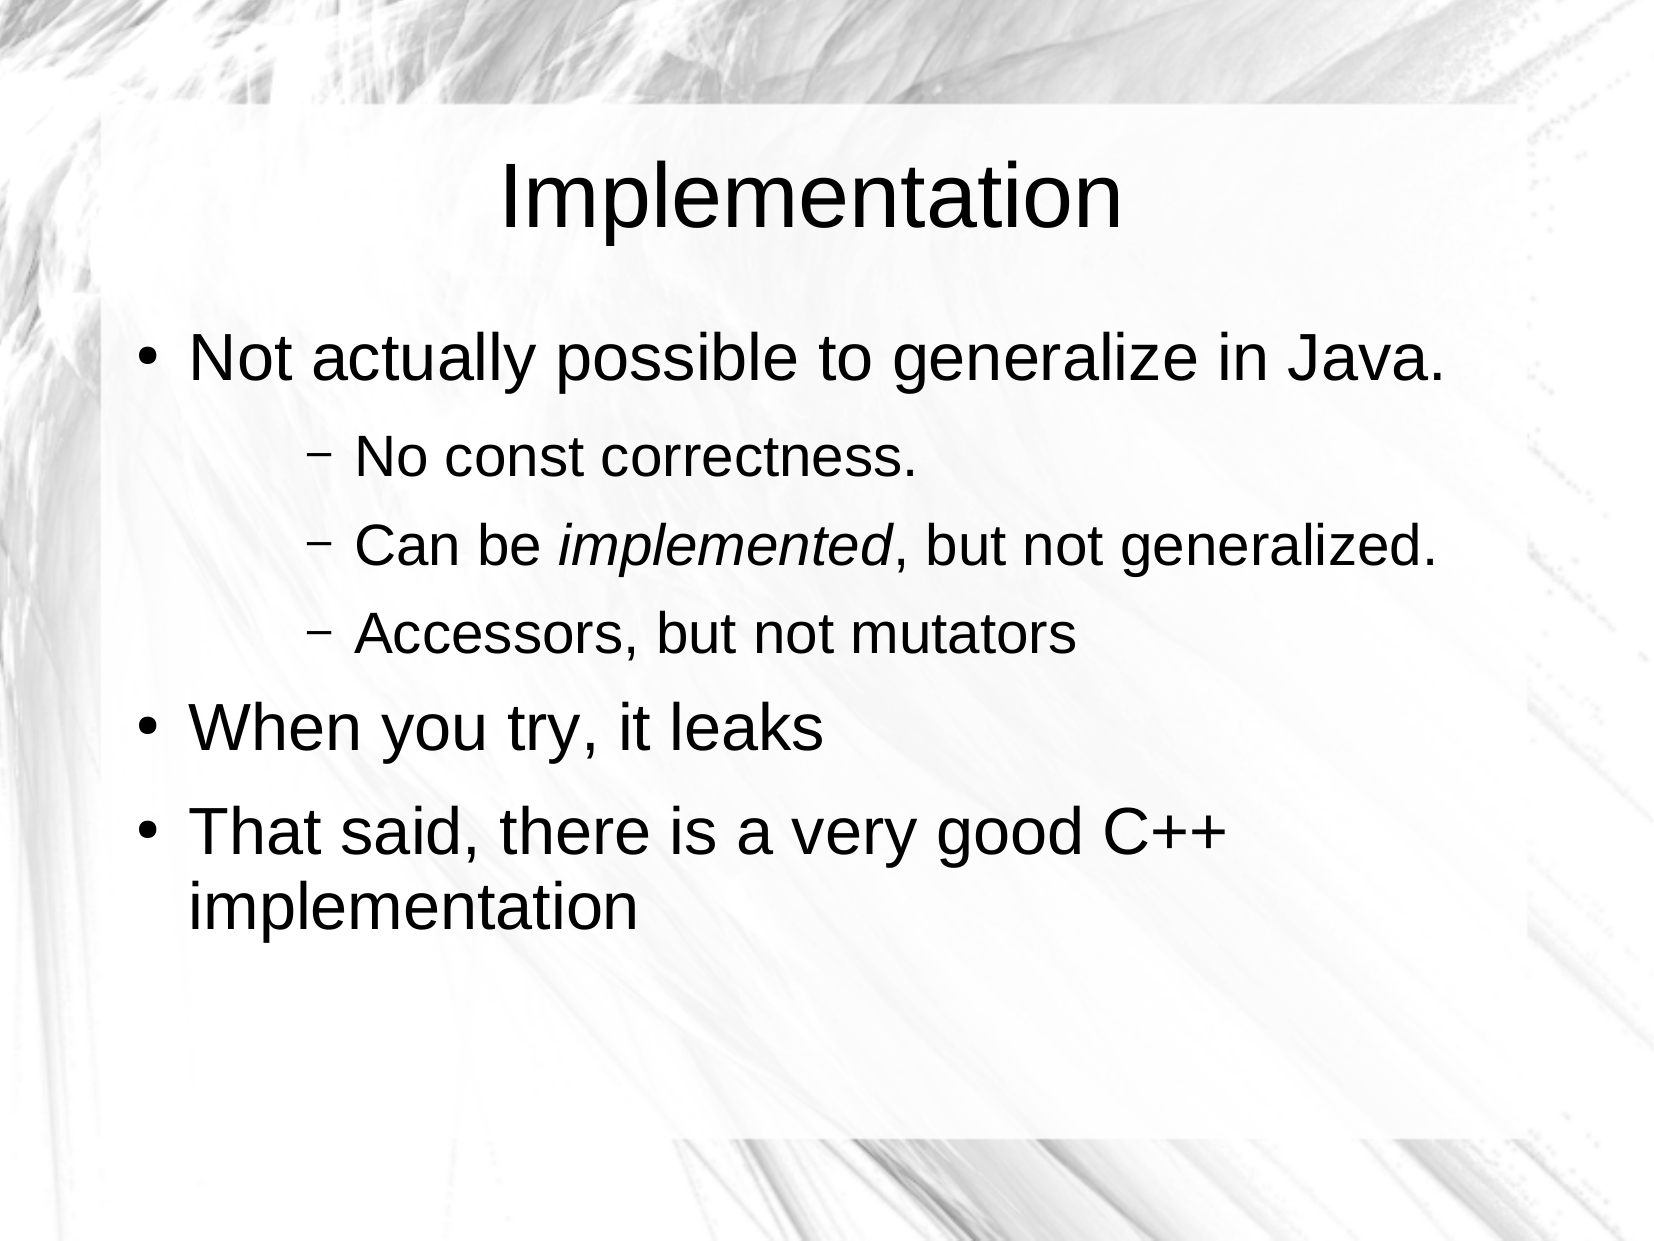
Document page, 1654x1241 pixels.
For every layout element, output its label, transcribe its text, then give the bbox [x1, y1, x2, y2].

picture [0, 0, 1654, 1241]
title Implementation [118, 119, 1506, 273]
list Not actually possible to generalize in Java. No const correctness. Can be implemented, but not generalized. Accessors, but not mutators When you try, it leaks That said, there is a very good C++ implementation [118, 319, 1571, 1124]
